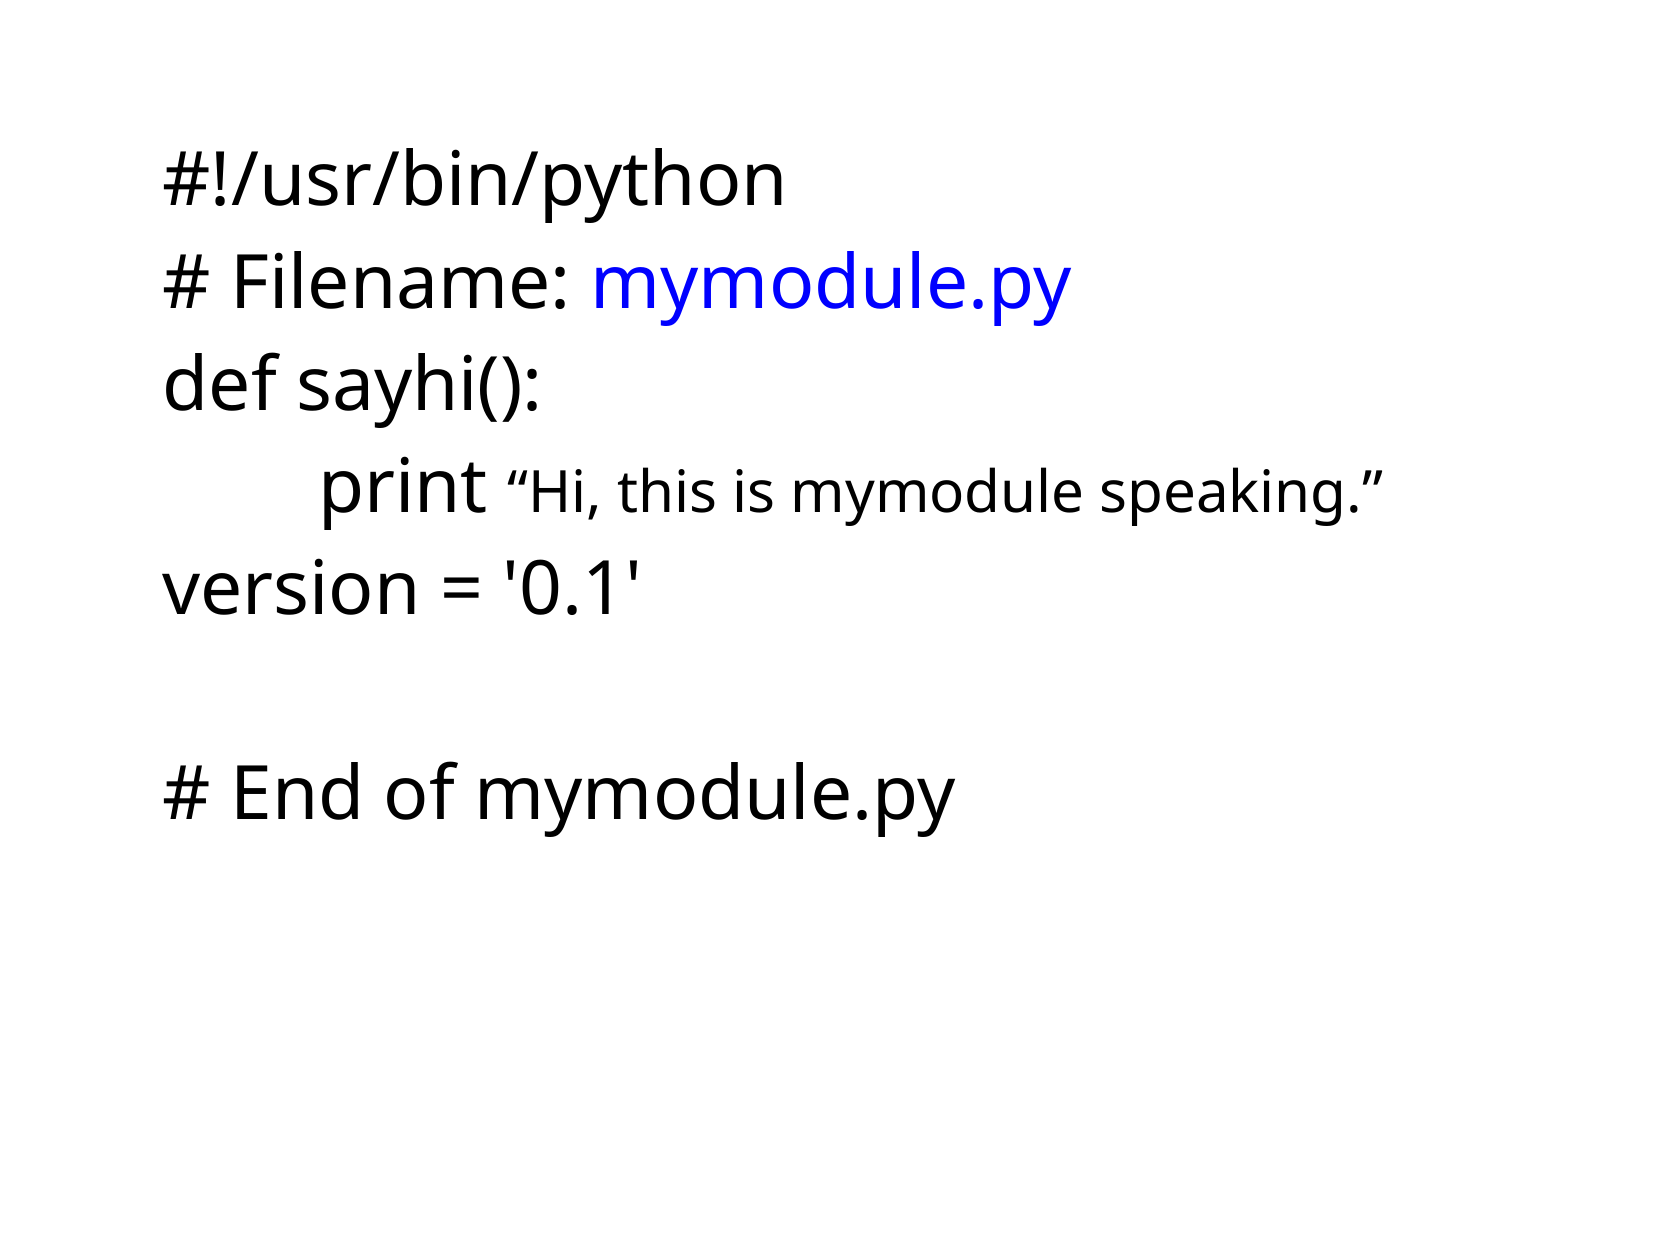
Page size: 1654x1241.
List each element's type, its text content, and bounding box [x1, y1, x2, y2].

text_box #!/usr/bin/python # Filename: mymodule.py def sayhi(): print “Hi, this is mymodule speaking.” version = '0.1' # End of mymodule.py [147, 118, 1536, 855]
